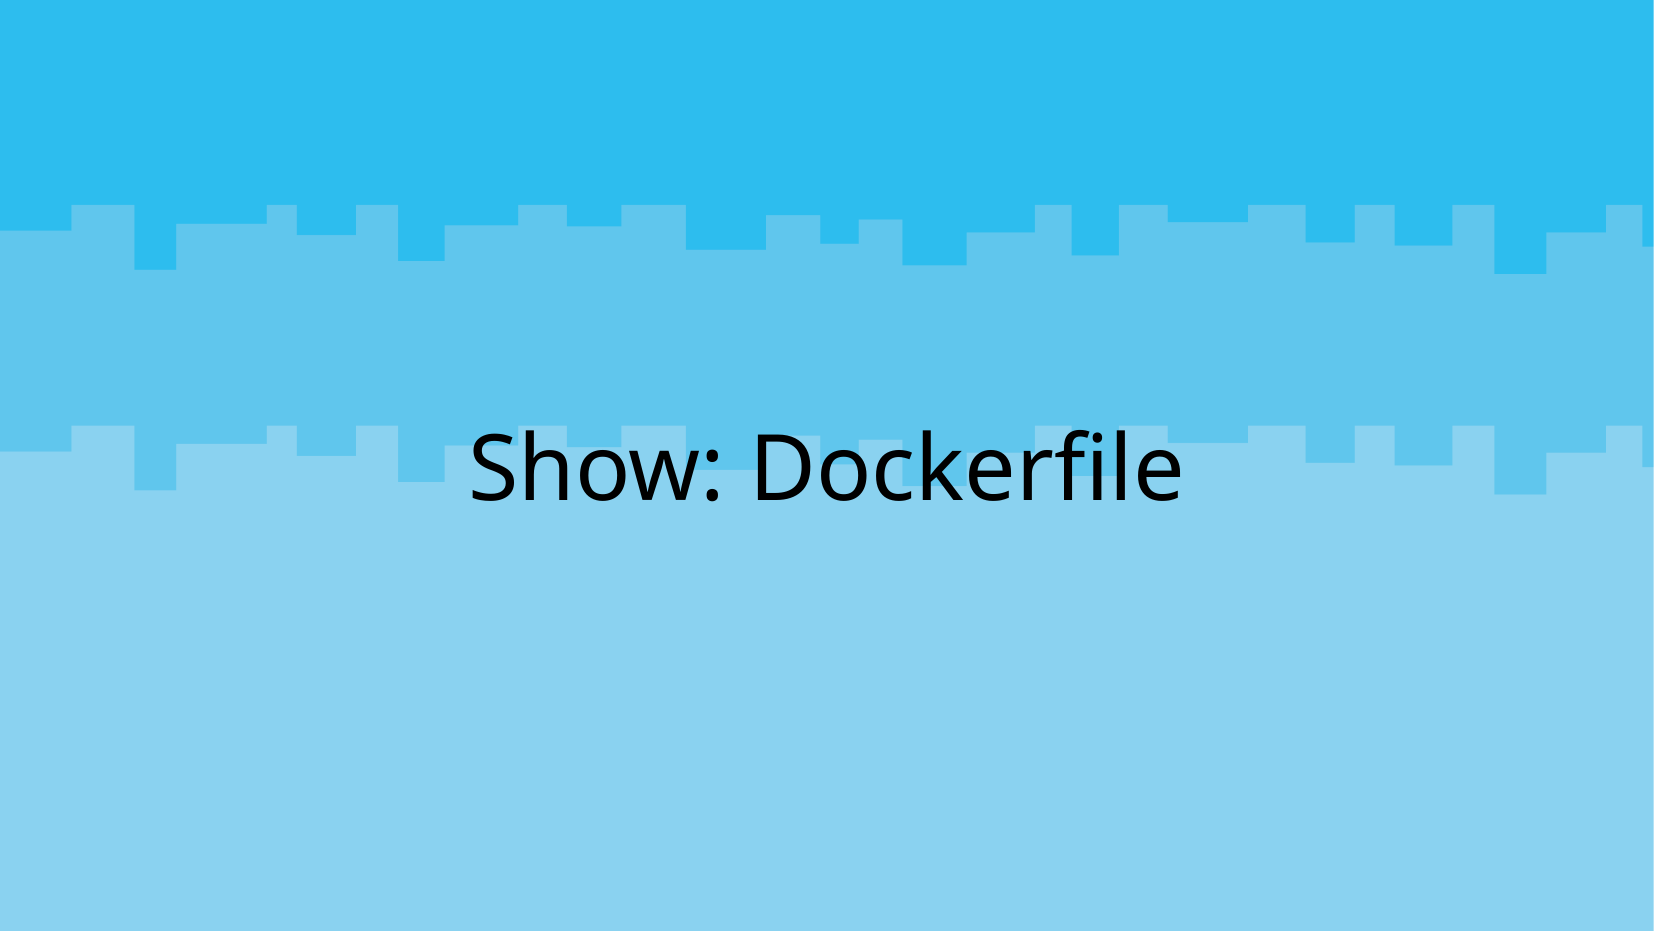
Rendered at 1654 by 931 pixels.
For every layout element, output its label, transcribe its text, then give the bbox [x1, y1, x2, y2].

title Show: Dockerfile [82, 373, 1571, 557]
picture [0, 0, 1654, 931]
